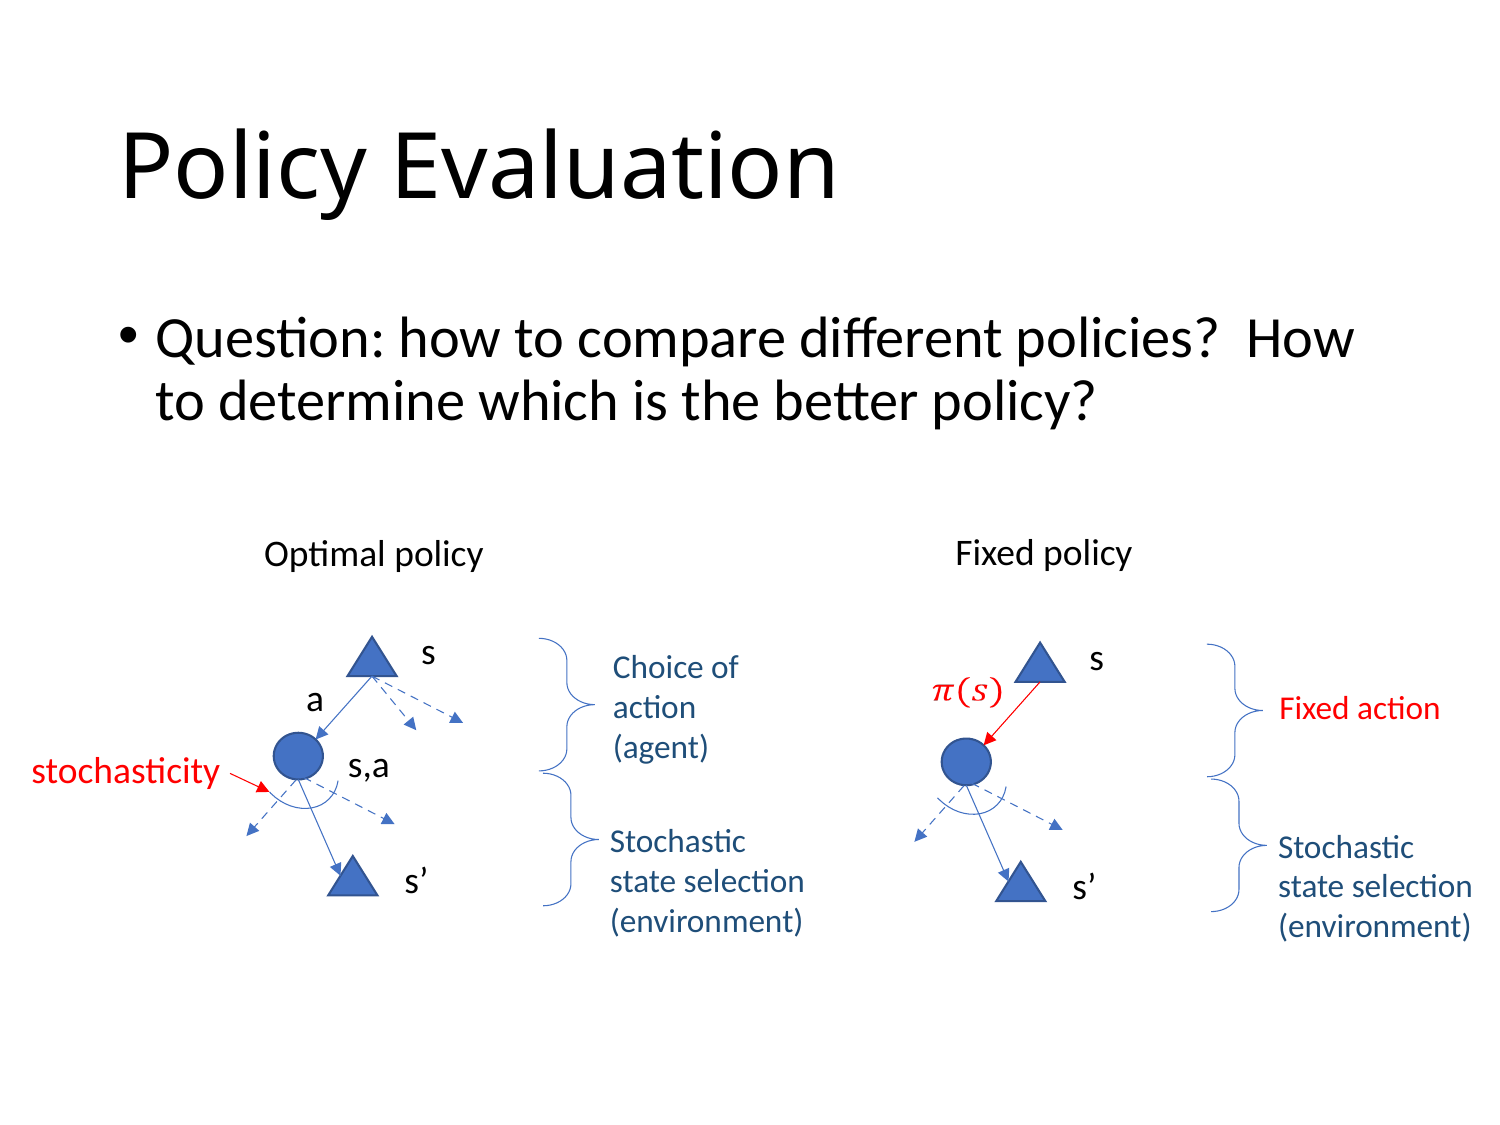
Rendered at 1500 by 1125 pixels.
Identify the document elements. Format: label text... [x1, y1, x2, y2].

text_box Optimal policy [249, 521, 653, 582]
text_box Stochastic state selection (environment) [1263, 817, 1500, 952]
text_box a [291, 666, 366, 727]
text_box [353, 636, 397, 677]
text_box Fixed action [1264, 679, 1480, 734]
text_box [273, 732, 323, 780]
text_box s [1074, 625, 1149, 686]
text_box s,a [333, 733, 424, 793]
text_box a [329, 685, 366, 727]
text_box Fixed policy [940, 520, 1344, 581]
text_box [328, 856, 378, 896]
text_box [892, 642, 1065, 723]
text_box Choice of action (agent) [598, 638, 813, 773]
title Policy Evaluation [103, 59, 1397, 278]
text_box s’ [1057, 854, 1124, 915]
text_box Stochastic state selection (environment) [595, 811, 832, 947]
text_box stochasticity [16, 738, 250, 799]
text_box s’ [389, 848, 456, 909]
text_box [996, 861, 1046, 902]
text_box [941, 738, 991, 786]
list Question: how to compare different policies? How to determine which is the better policy? [103, 299, 1397, 1014]
text_box s [406, 619, 481, 680]
